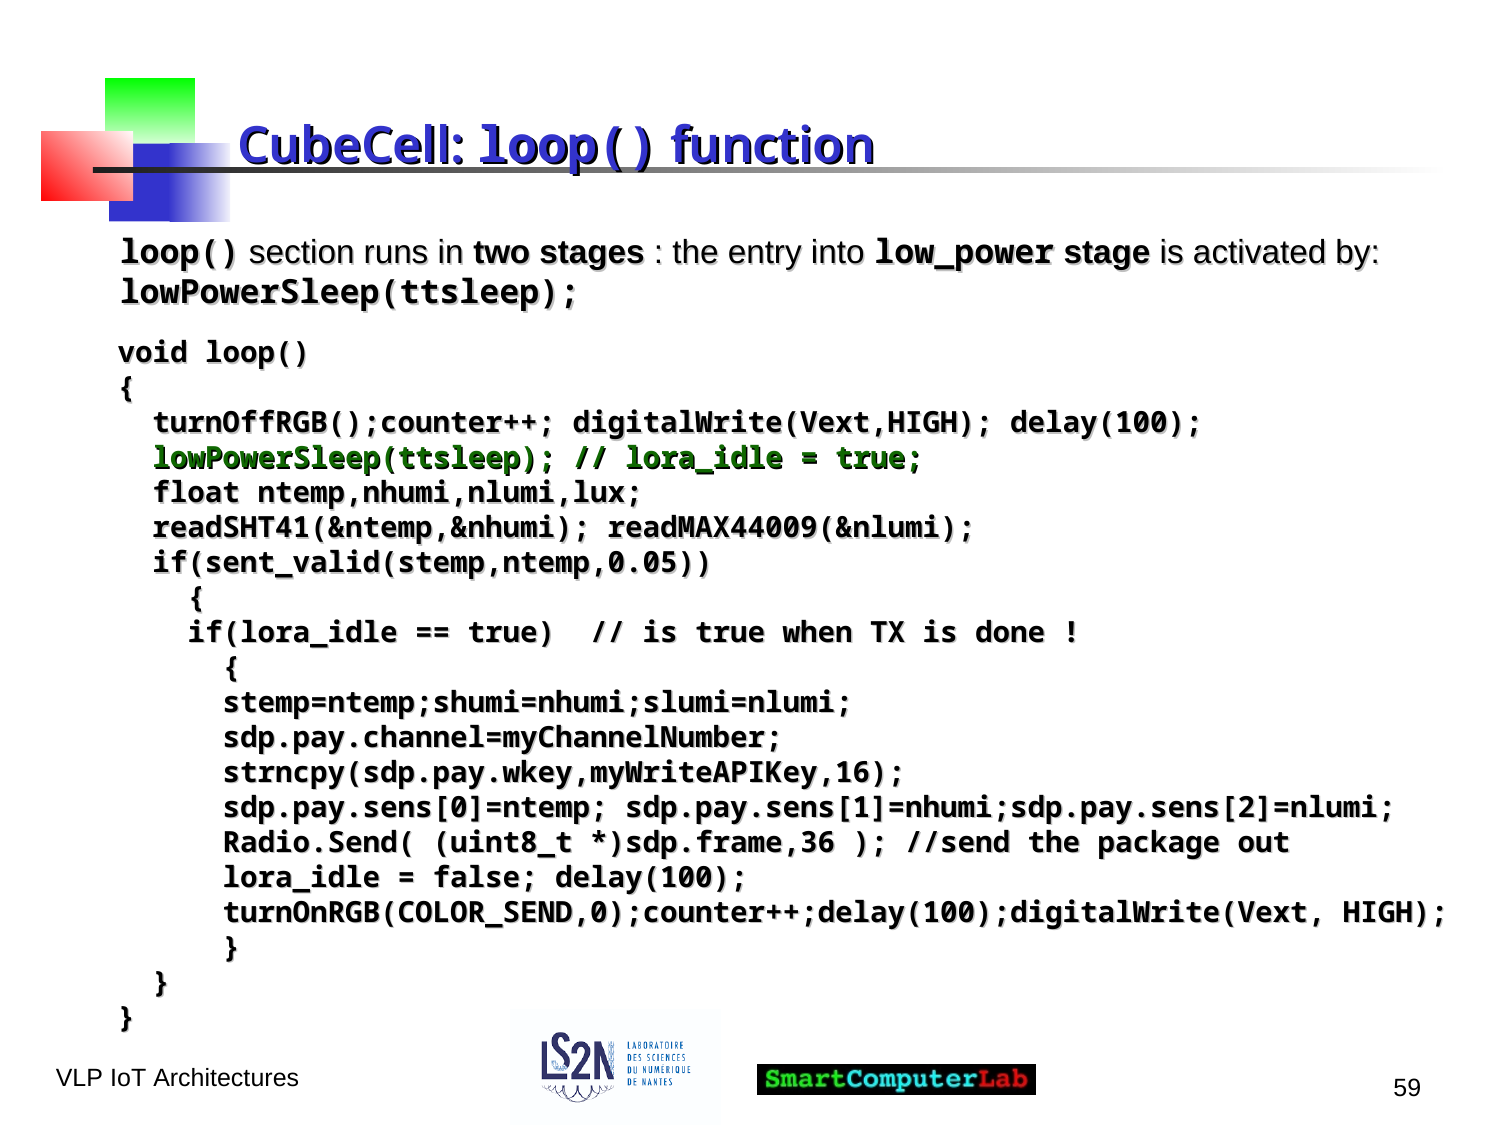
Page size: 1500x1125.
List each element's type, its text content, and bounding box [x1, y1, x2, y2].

text_box void loop() { turnOffRGB();counter++; digitalWrite(Vext,HIGH); delay(100); lowPowerSleep(ttsleep); // lora_idle = true; float ntemp,nhumi,nlumi,lux; readSHT41(&ntemp,&nhumi); readMAX44009(&nlumi); if(sent_valid(stemp,ntemp,0.05)) { if(lora_idle == true) // is true when TX is done ! { stemp=ntemp;shumi=nhumi;slumi=nlumi; sdp.pay.channel=myChannelNumber; strncpy(sdp.pay.wkey,myWriteAPIKey,16); sdp.pay.sens[0]=ntemp; sdp.pay.sens[1]=nhumi;sdp.pay.sens[2]=nlumi; Radio.Send( (uint8_t *)sdp.frame,36 ); //send the package out lora_idle = false; delay(100); turnOnRGB(COLOR_SEND,0);counter++;delay(100);digitalWrite(Vext, HIGH); } } } [102, 326, 1483, 1047]
picture [510, 1047, 721, 1125]
title CubeCell: loop() function [175, 104, 937, 180]
text_box loop() section runs in two stages : the entry into low_power stage is activated by: lowPowerSleep(ttsleep); [105, 222, 1441, 326]
picture [757, 1064, 1036, 1095]
